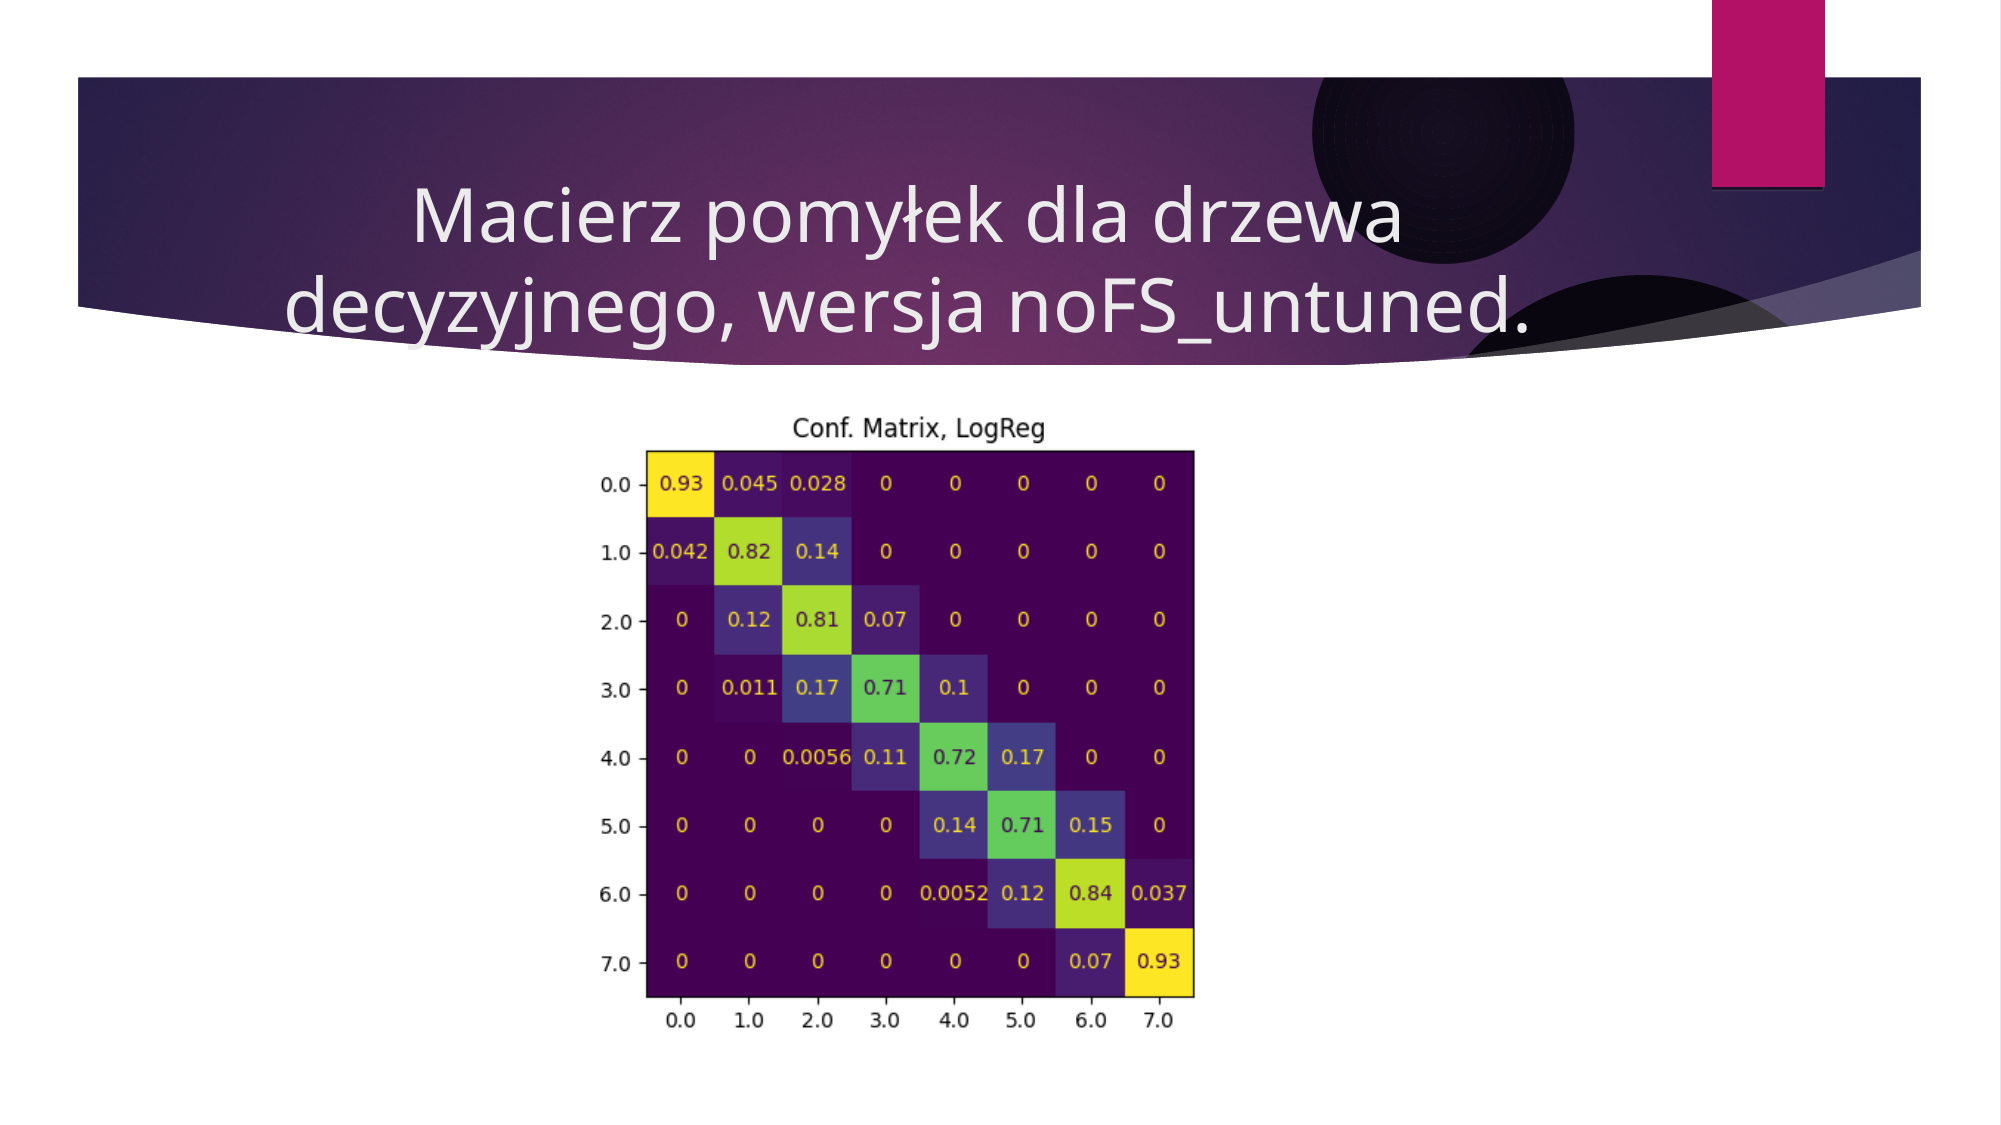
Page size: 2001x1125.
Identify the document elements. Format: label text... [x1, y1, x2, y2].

title Macierz pomyłek dla drzewa decyzyjnego, wersja noFS_untuned. [189, 159, 1627, 276]
picture [435, 365, 1381, 1075]
